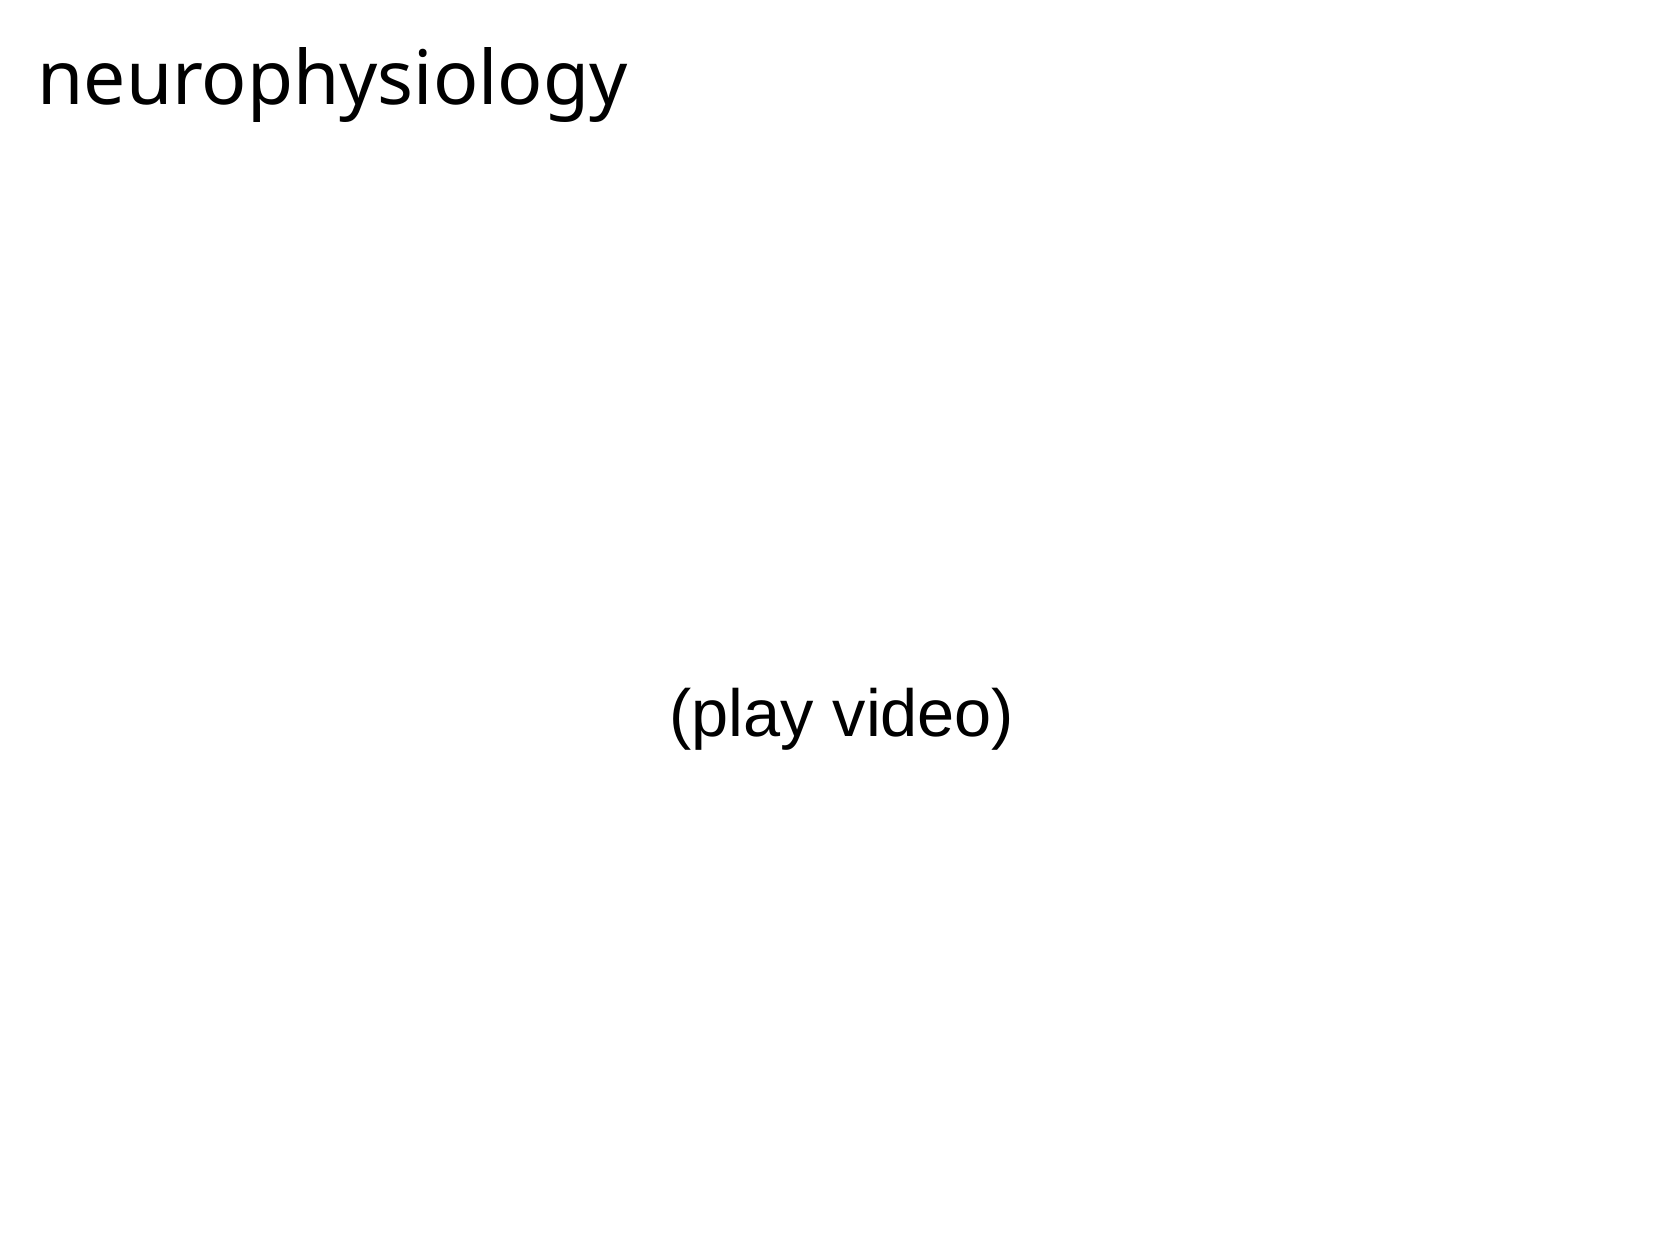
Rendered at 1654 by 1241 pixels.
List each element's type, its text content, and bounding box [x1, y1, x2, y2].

subtitle (play video) [30, 187, 1654, 1241]
title neurophysiology [37, 0, 1613, 151]
